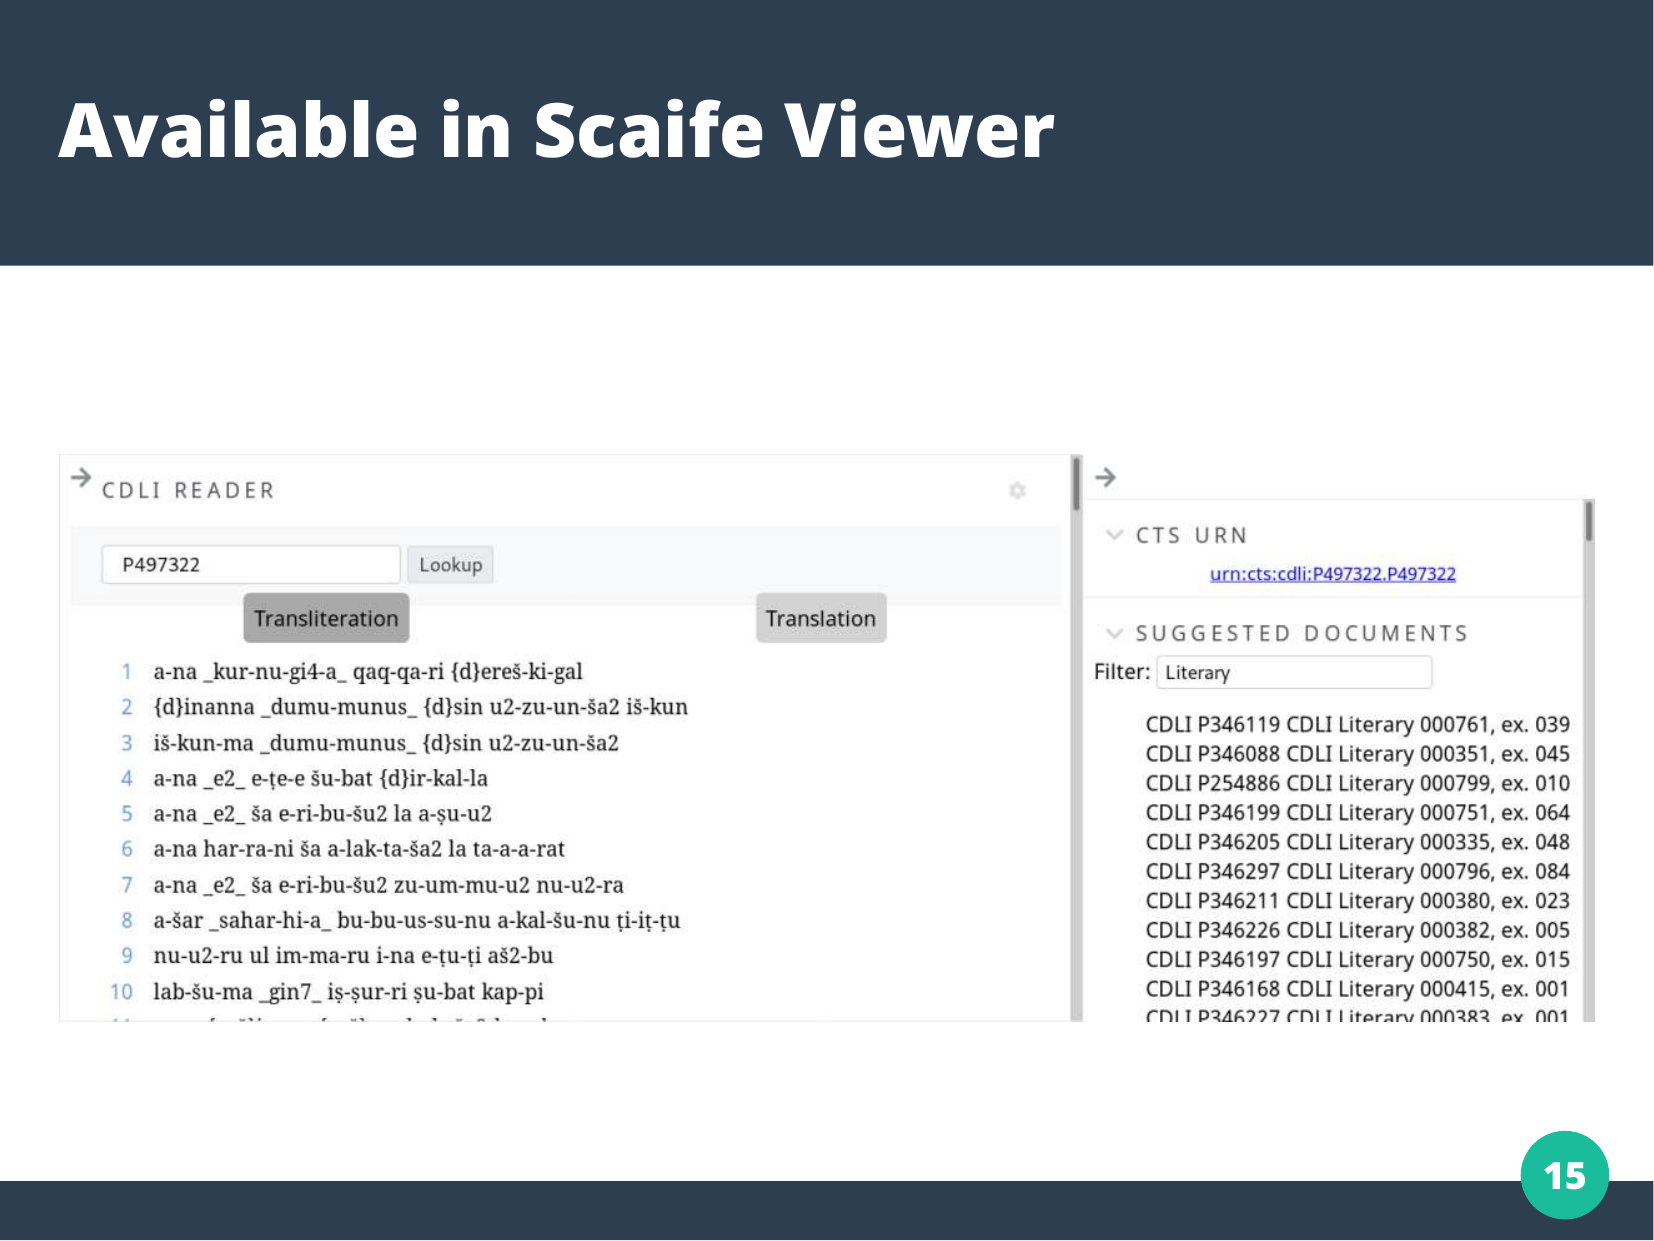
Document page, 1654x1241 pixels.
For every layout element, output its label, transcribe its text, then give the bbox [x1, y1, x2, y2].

title Available in Scaife Viewer [59, 49, 1595, 207]
picture [59, 454, 1595, 1022]
